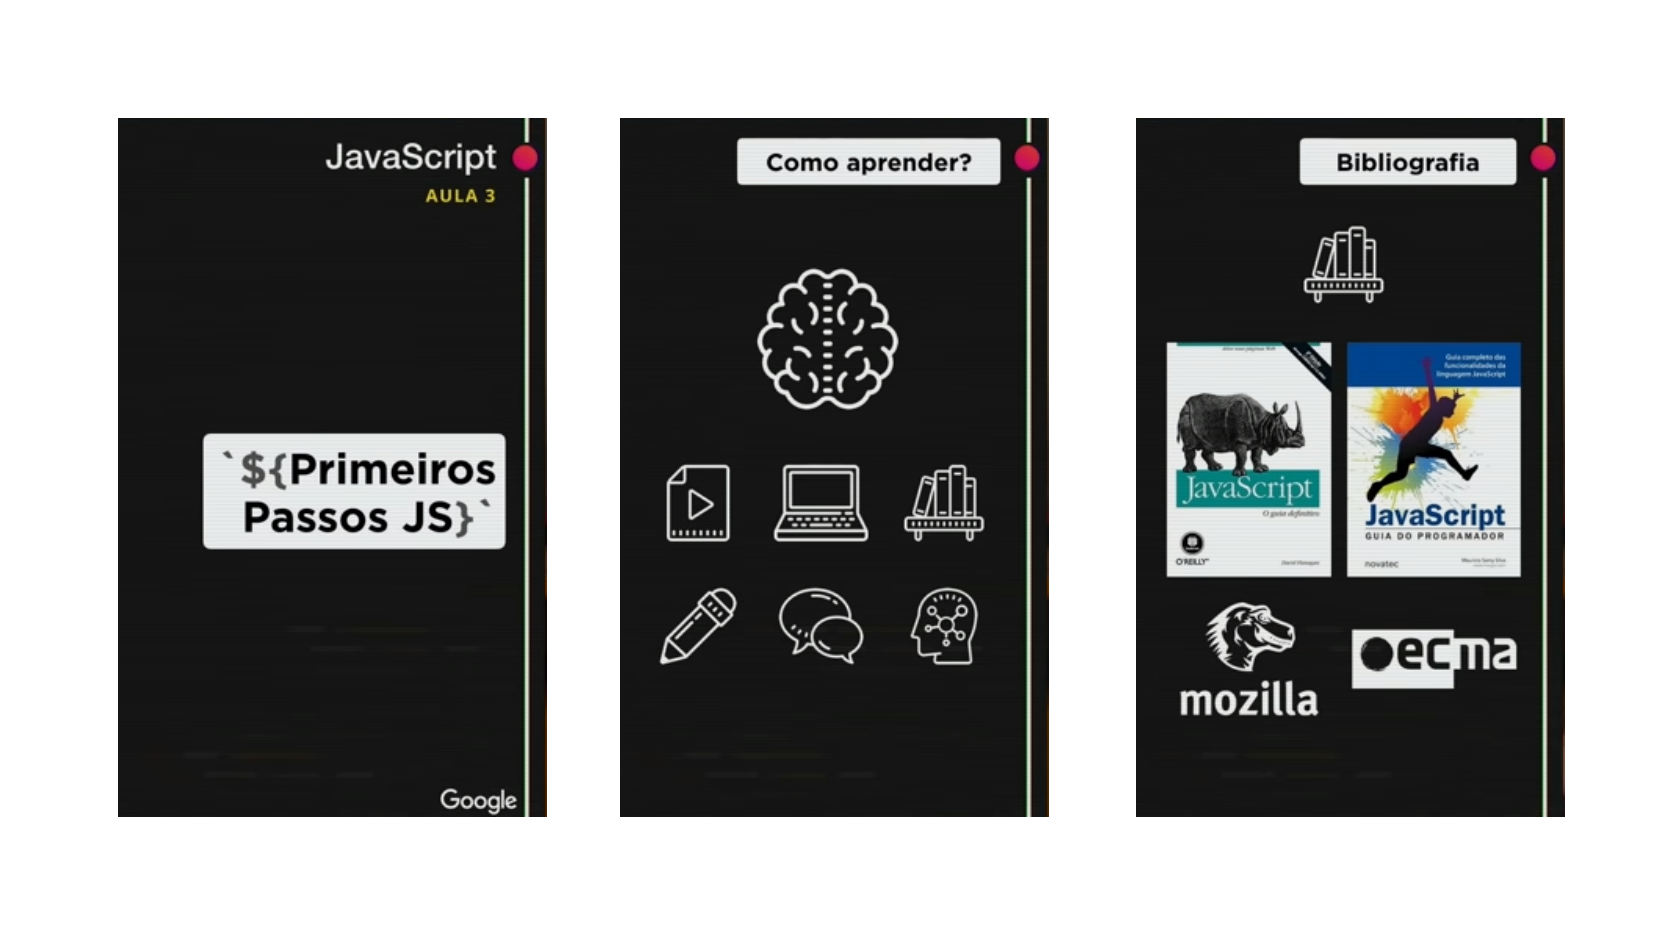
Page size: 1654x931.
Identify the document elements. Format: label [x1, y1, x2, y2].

picture [1136, 118, 1565, 817]
picture [118, 118, 547, 817]
picture [620, 118, 1049, 817]
